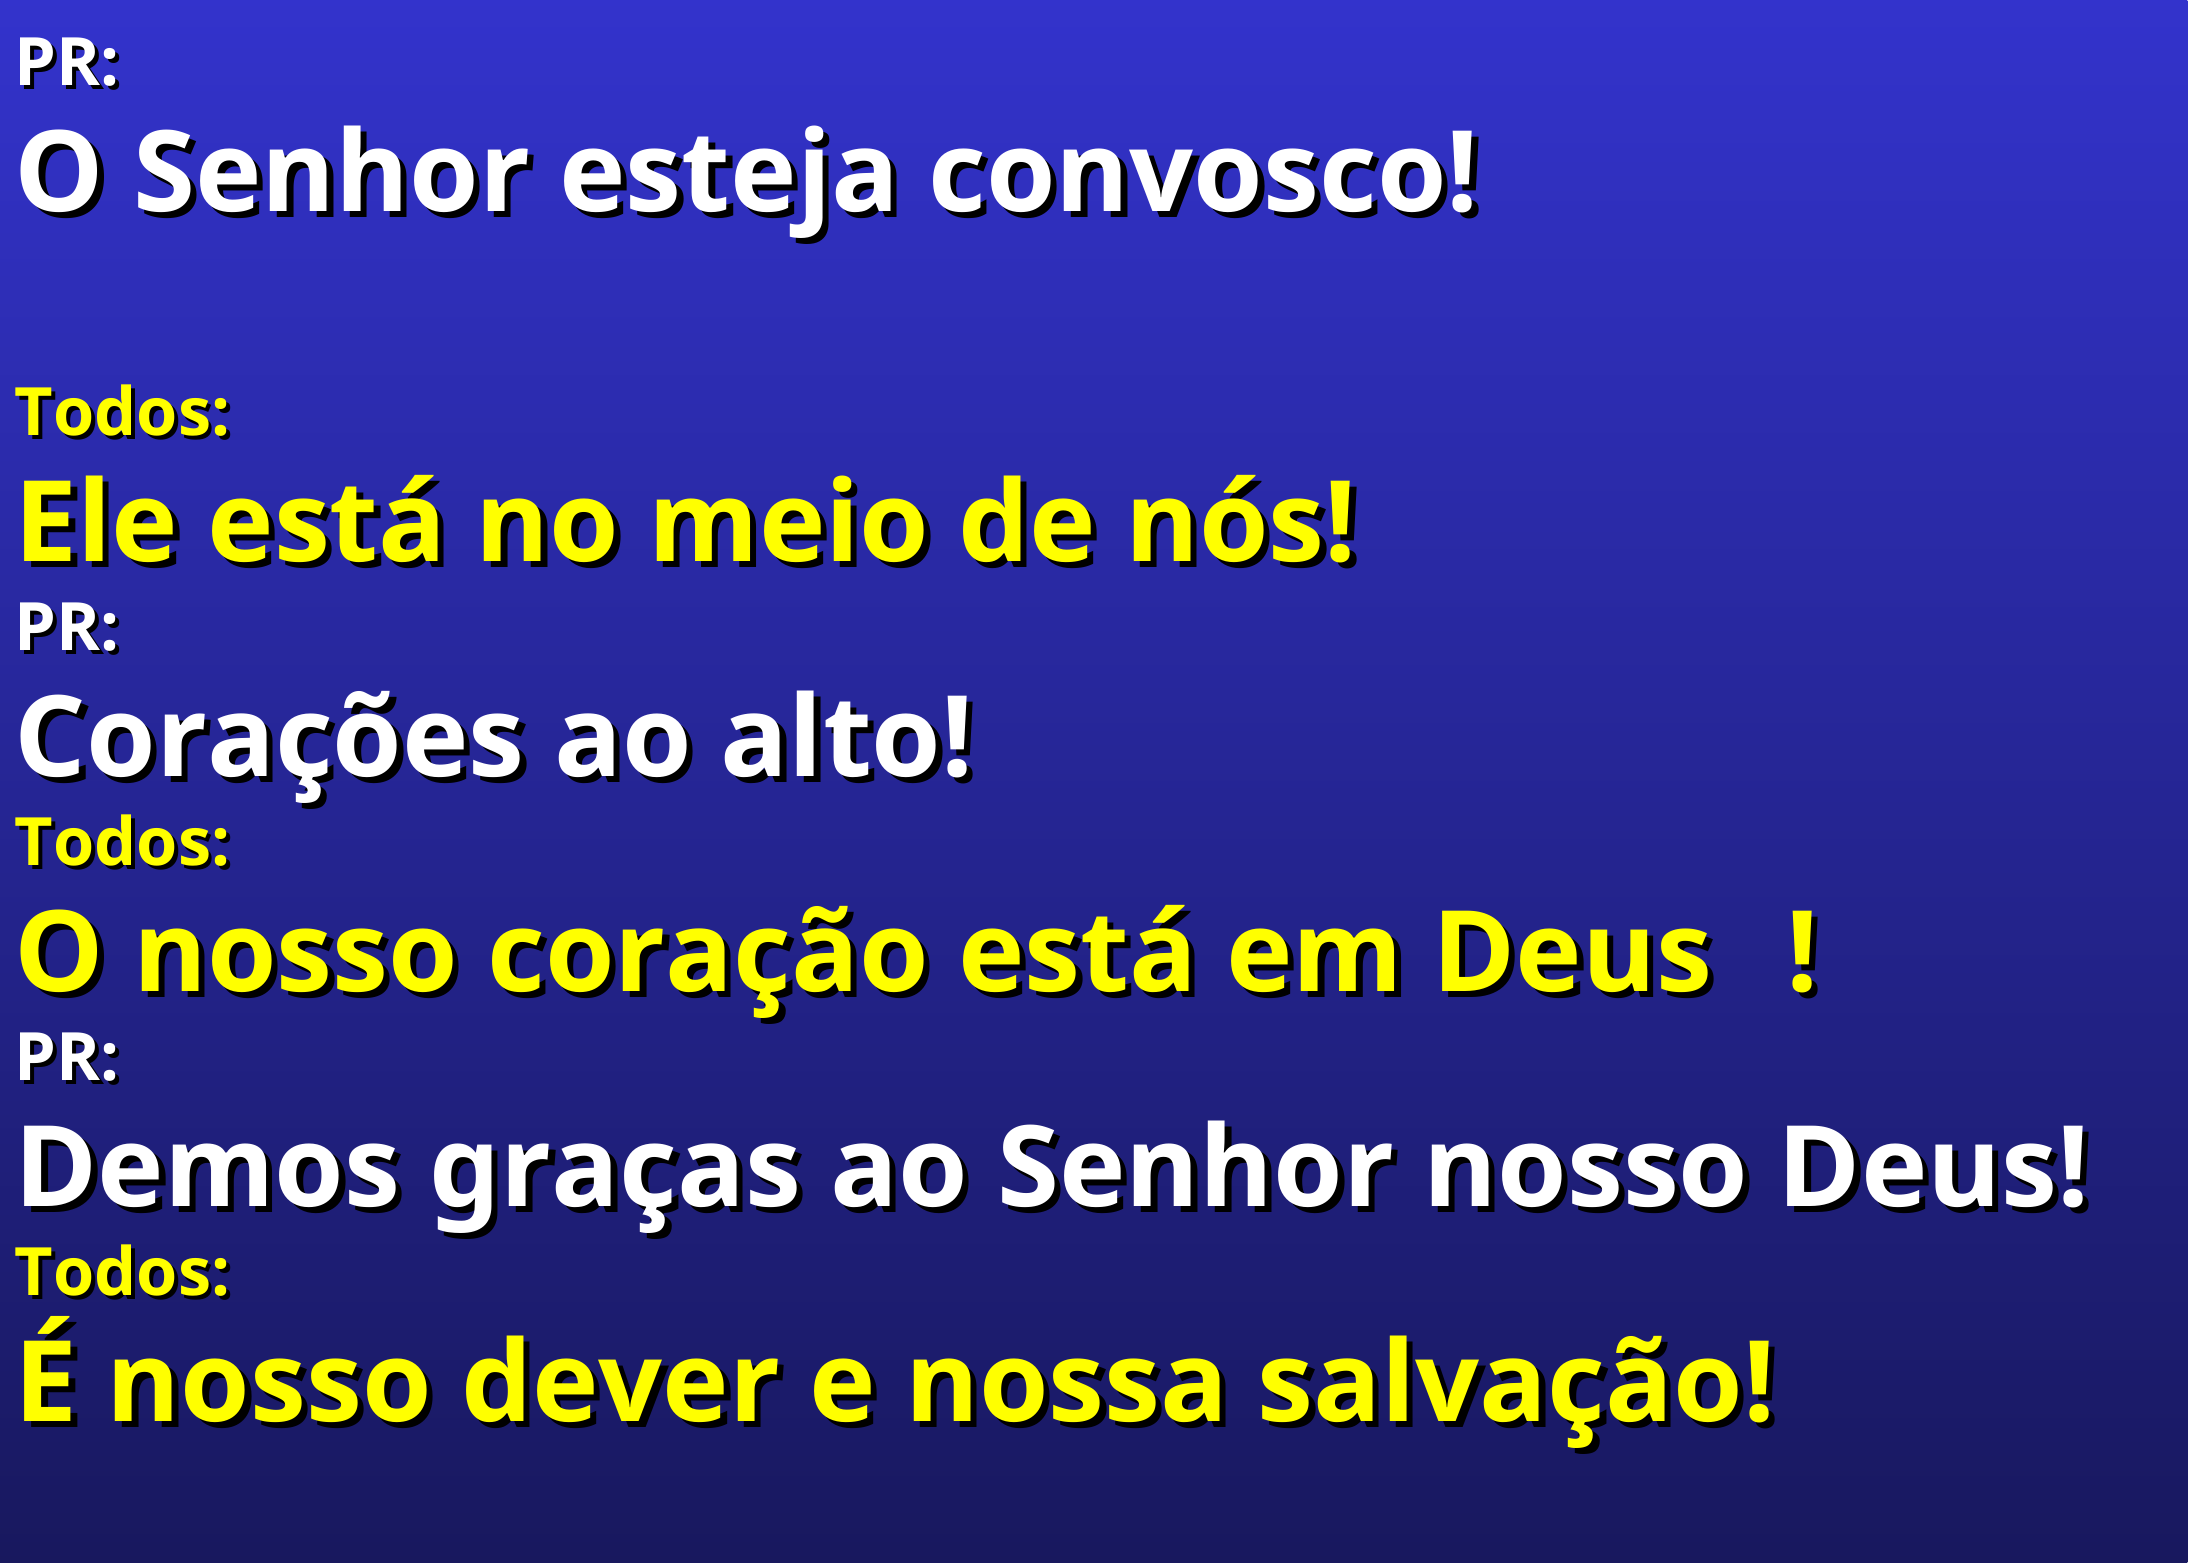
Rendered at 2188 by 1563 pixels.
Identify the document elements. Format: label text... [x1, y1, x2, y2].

text_box PR: O Senhor esteja convosco! Todos: Ele está no meio de nós! PR: Corações ao alto! Todos: O nosso coração está em Deus ! PR: Demos graças ao Senhor nosso Deus! Todos: É nosso dever e nossa salvação! [0, 11, 2188, 1452]
